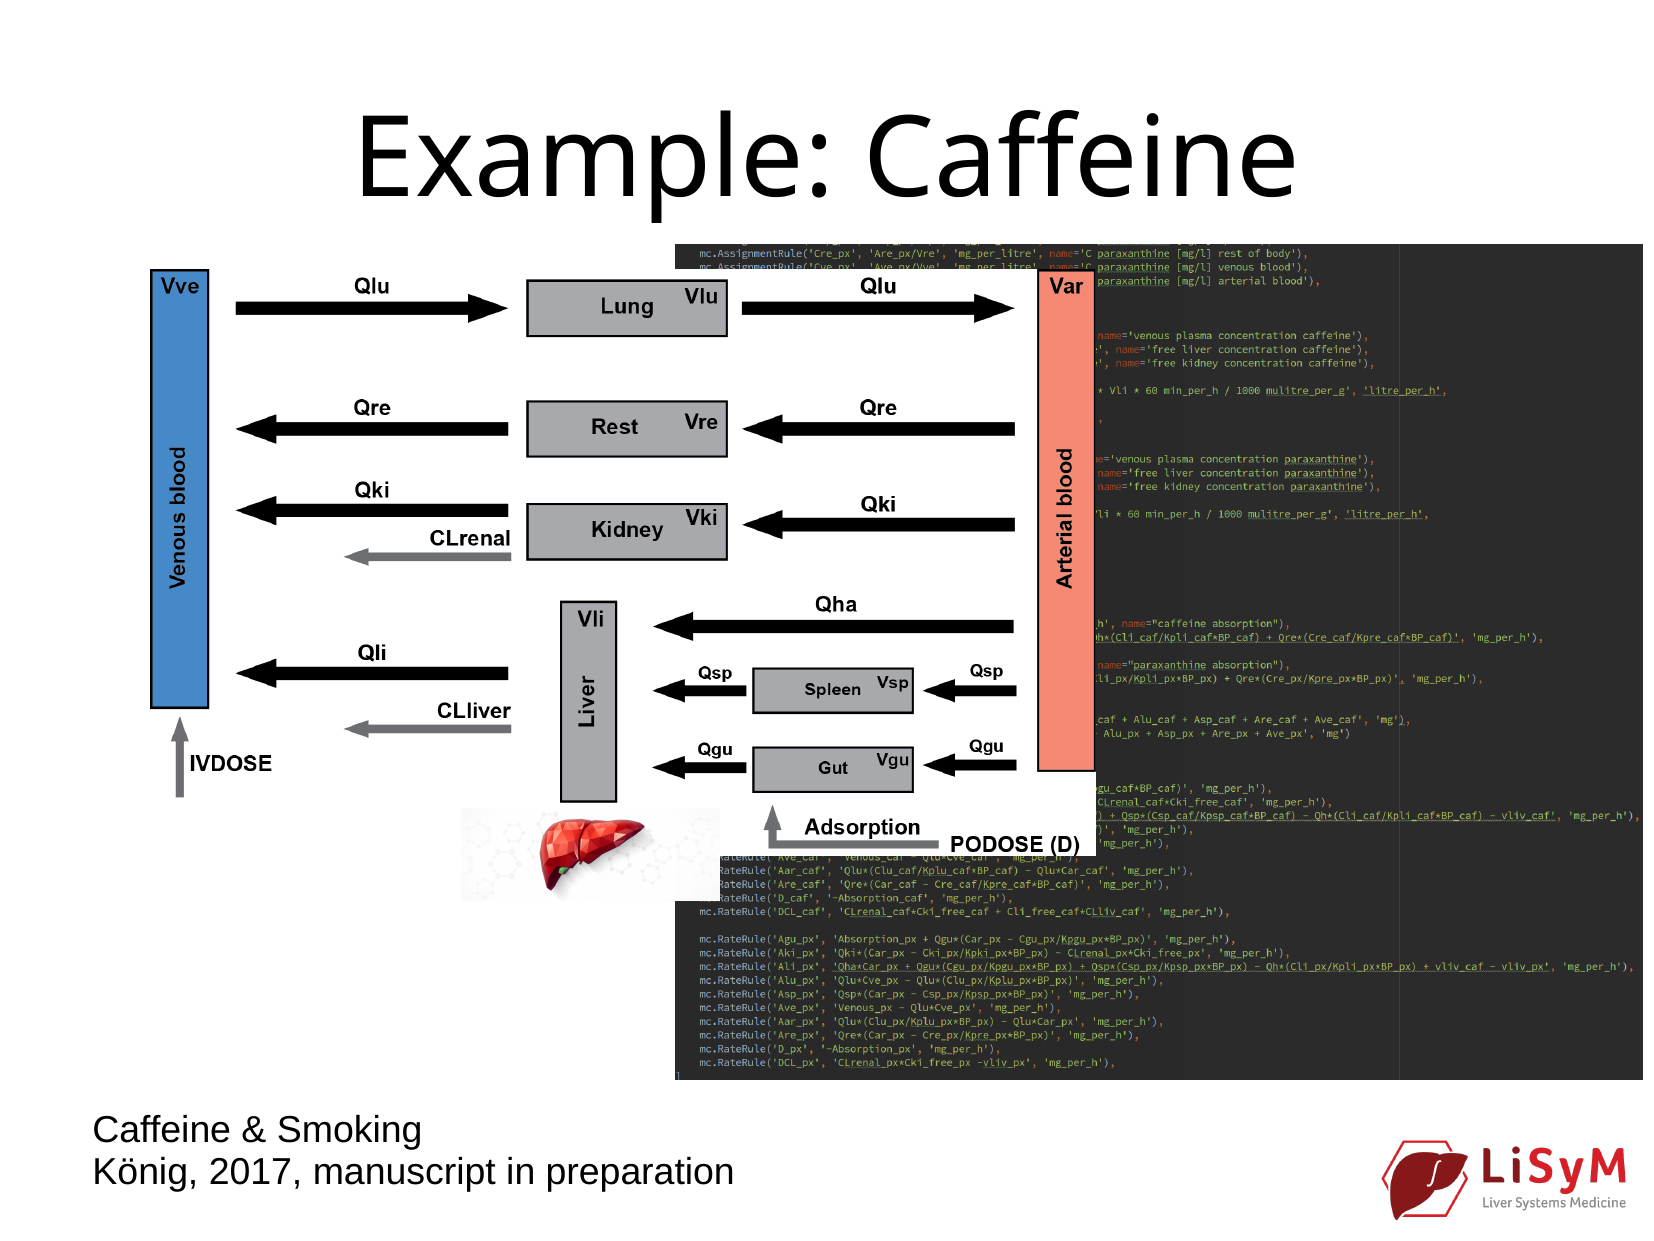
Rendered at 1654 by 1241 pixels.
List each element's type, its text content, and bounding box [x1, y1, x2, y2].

picture [1380, 1139, 1627, 1222]
text_box Caffeine & Smoking König, 2017, manuscript in preparation [77, 1101, 750, 1200]
title Example: Caffeine [82, 49, 1571, 257]
picture [150, 244, 1643, 1081]
